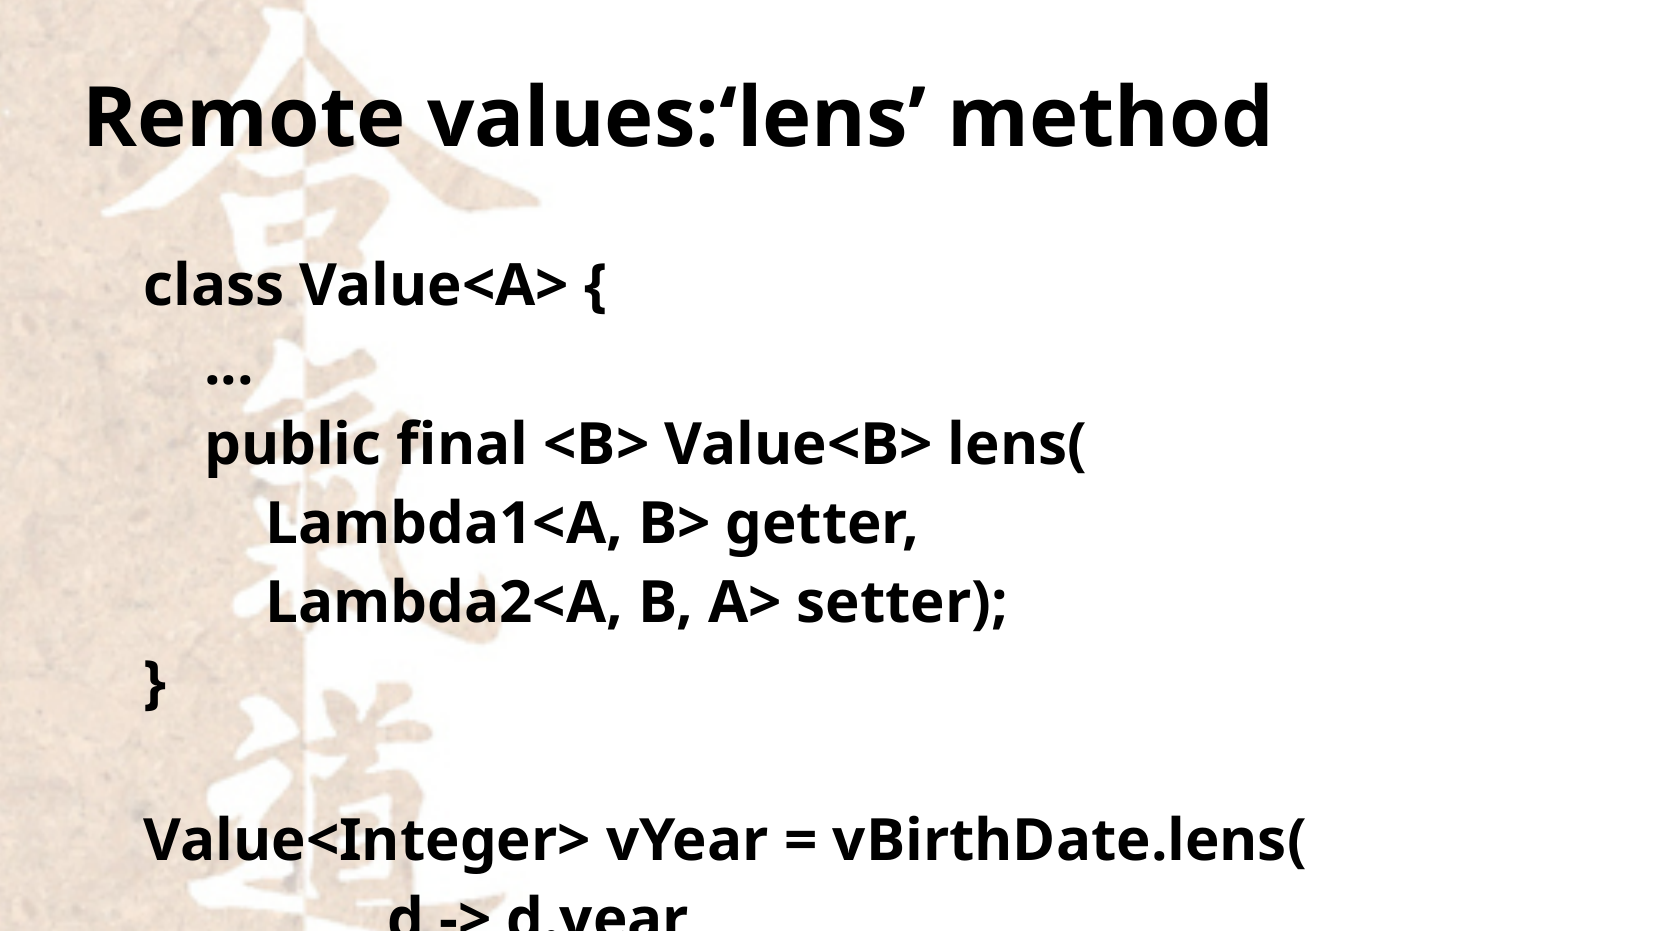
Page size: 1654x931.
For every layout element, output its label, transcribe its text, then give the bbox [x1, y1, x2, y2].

title Remote values:‘lens’ method [82, 37, 1571, 193]
text_box class Value<A> { ... public final <B> Value<B> lens( Lambda1<A, B> getter, Lambda2<A, B, A> setter); } Value<Integer> vYear = vBirthDate.lens( d -> d.year, (dt, y) -> dt.setYear(y) ); [128, 236, 1565, 931]
picture [0, 0, 1654, 931]
